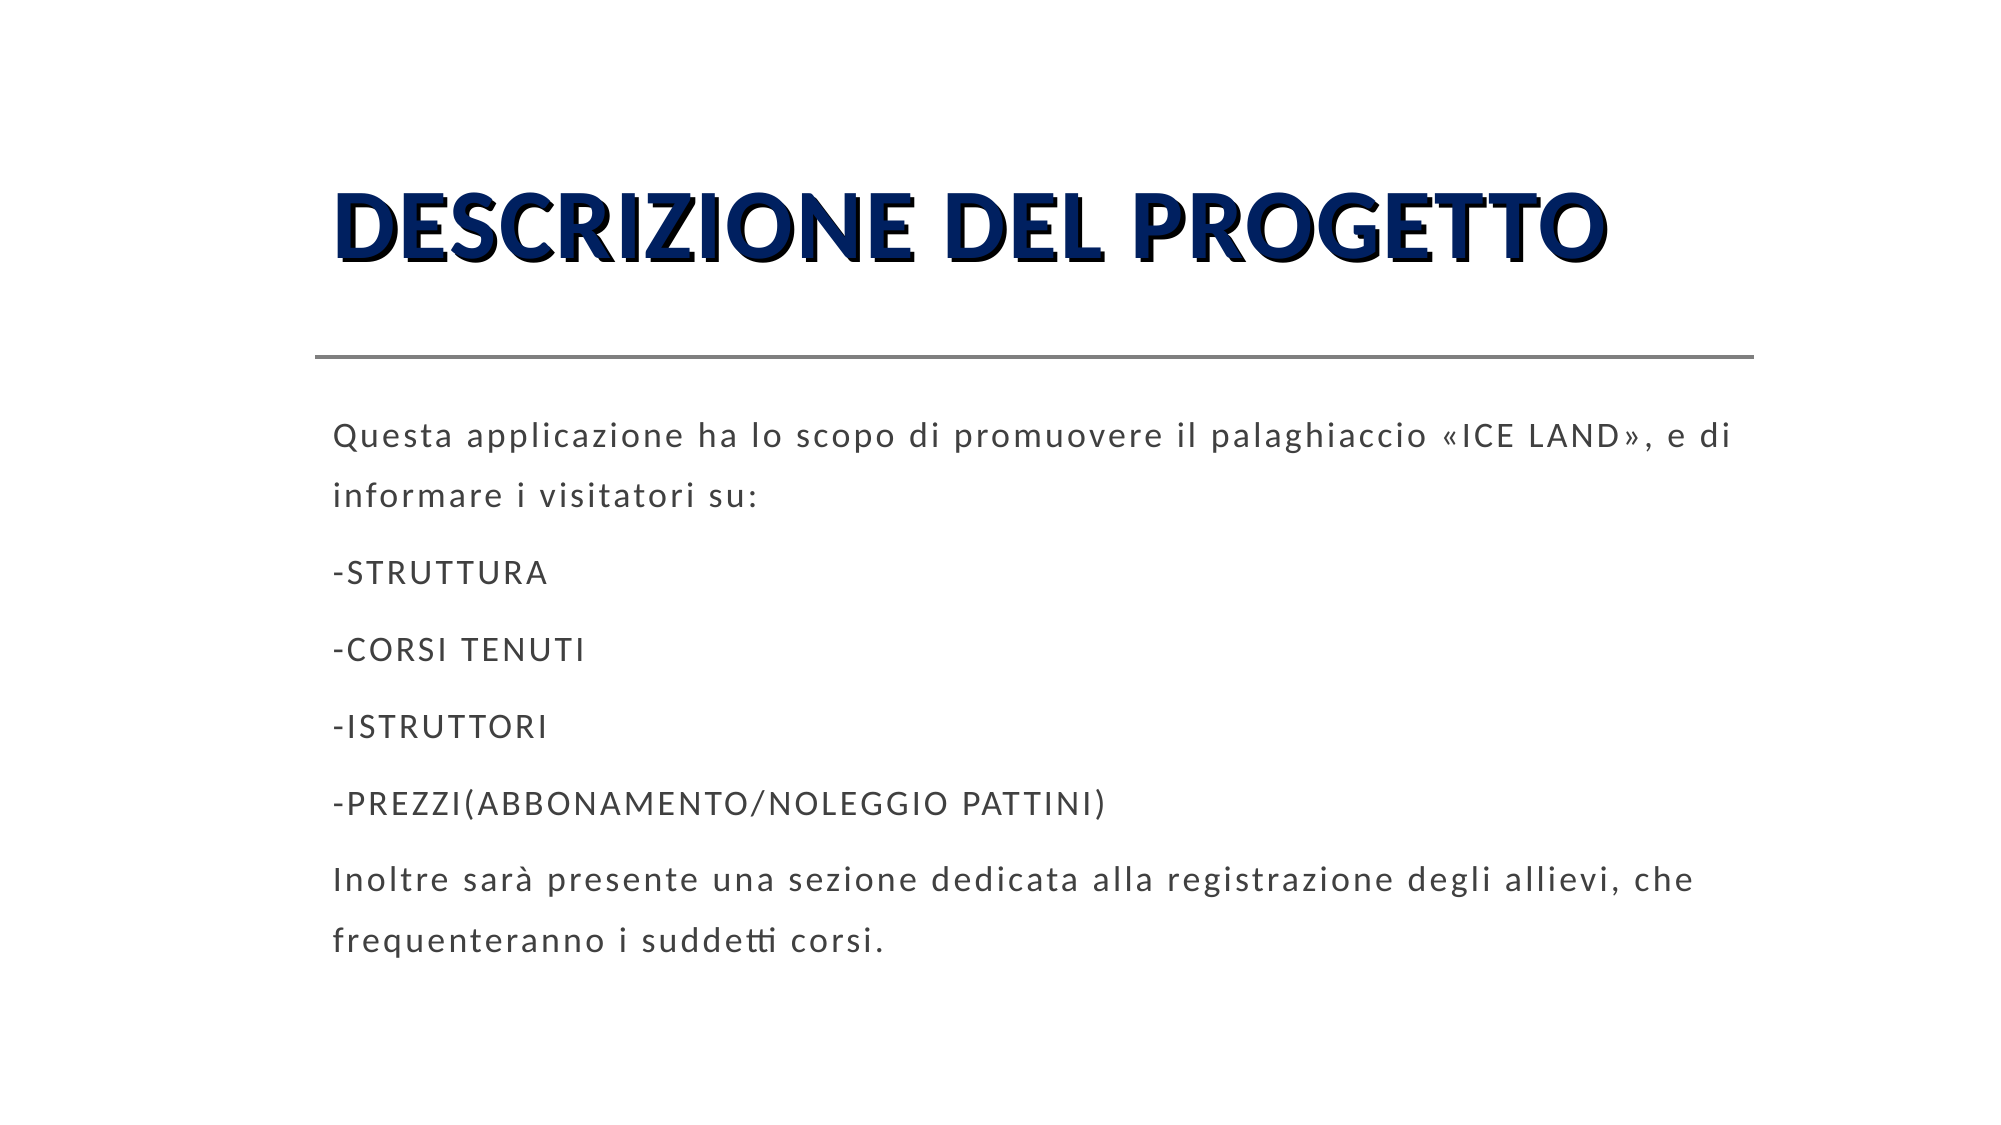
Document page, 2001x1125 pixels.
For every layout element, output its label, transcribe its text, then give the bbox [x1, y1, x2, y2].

list Questa applicazione ha lo scopo di promuovere il palaghiaccio «ICE LAND», e di informare i visitatori su: -STRUTTURA -CORSI TENUTI -ISTRUTTORI -PREZZI(ABBONAMENTO/NOLEGGIO PATTINI) Inoltre sarà presente una sezione dedicata alla registrazione degli allievi, che frequenteranno i suddetti corsi. [315, 376, 1754, 976]
title DESCRIZIONE DEL PROGETTO [315, 72, 1754, 294]
